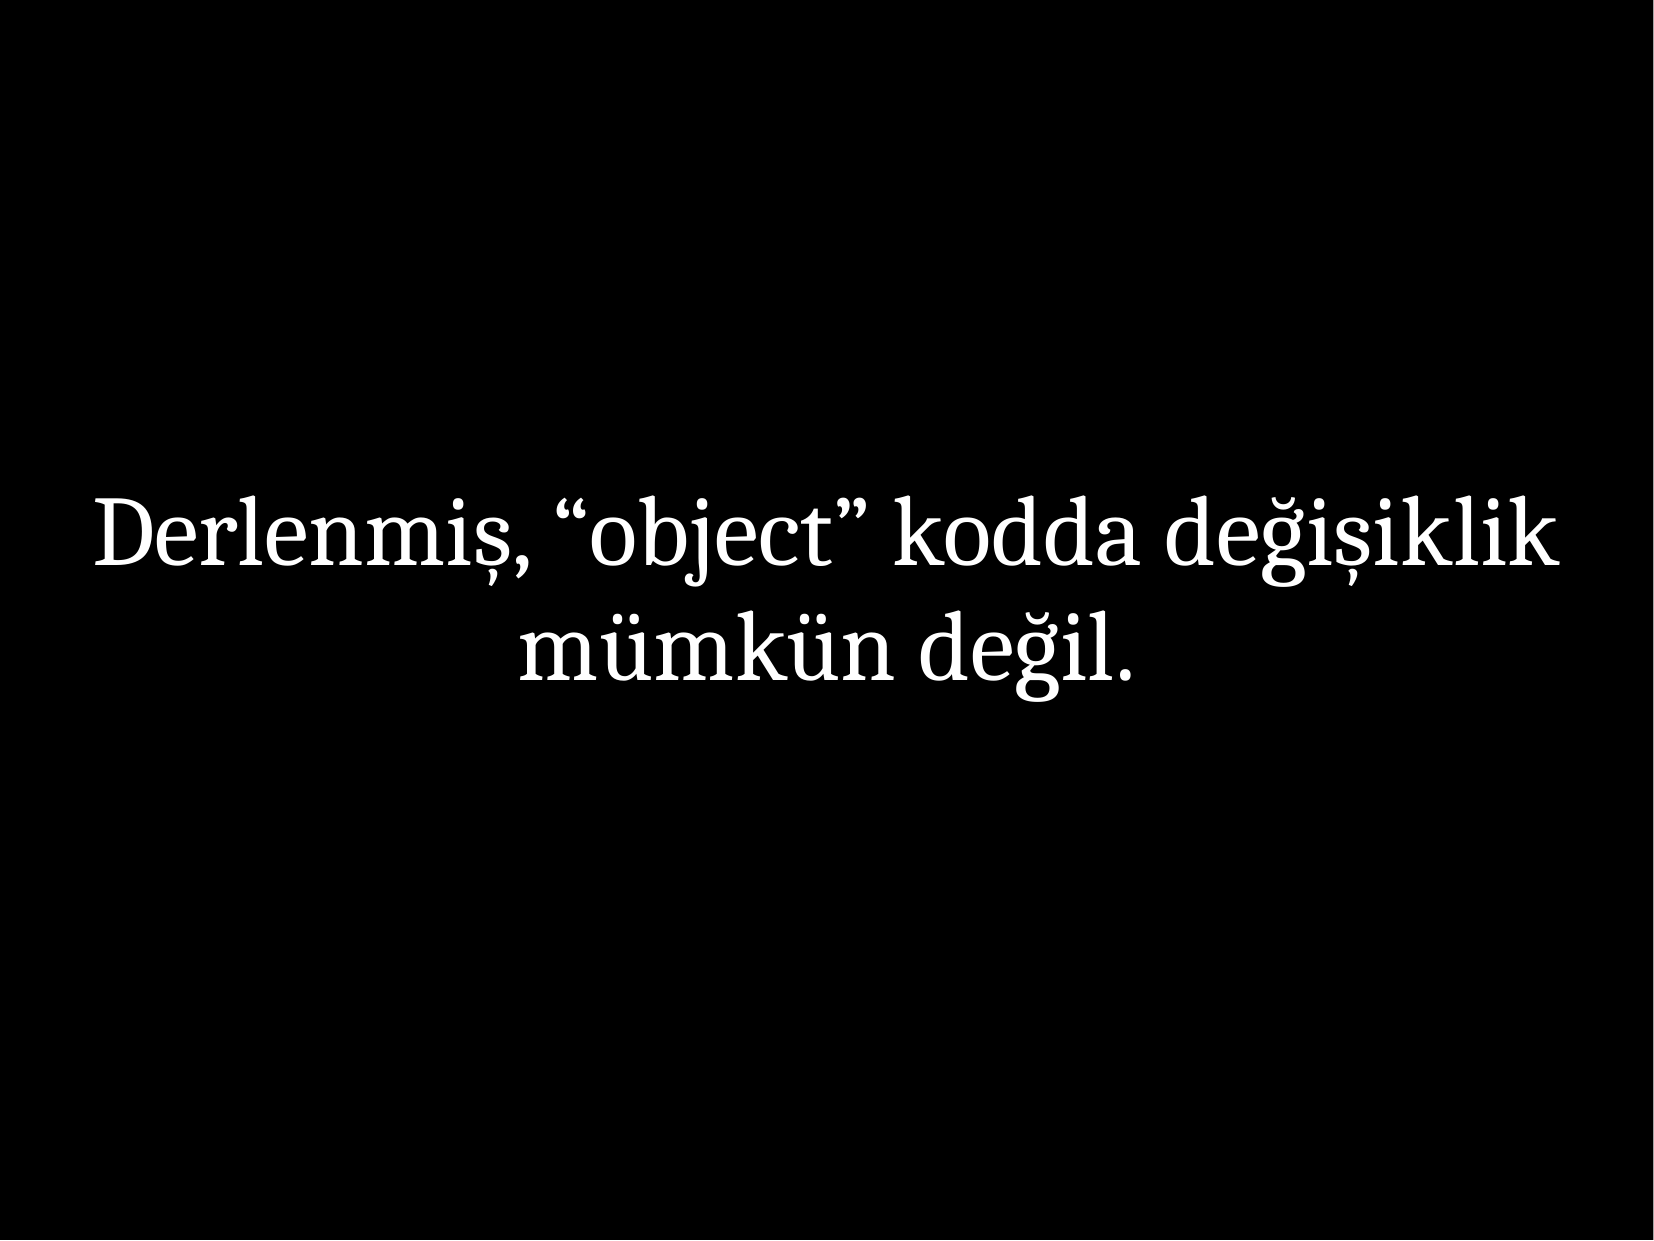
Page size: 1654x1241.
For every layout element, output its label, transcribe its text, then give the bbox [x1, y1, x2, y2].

title Derlenmiş, “object” kodda değişiklik mümkün değil. [82, 265, 1571, 916]
